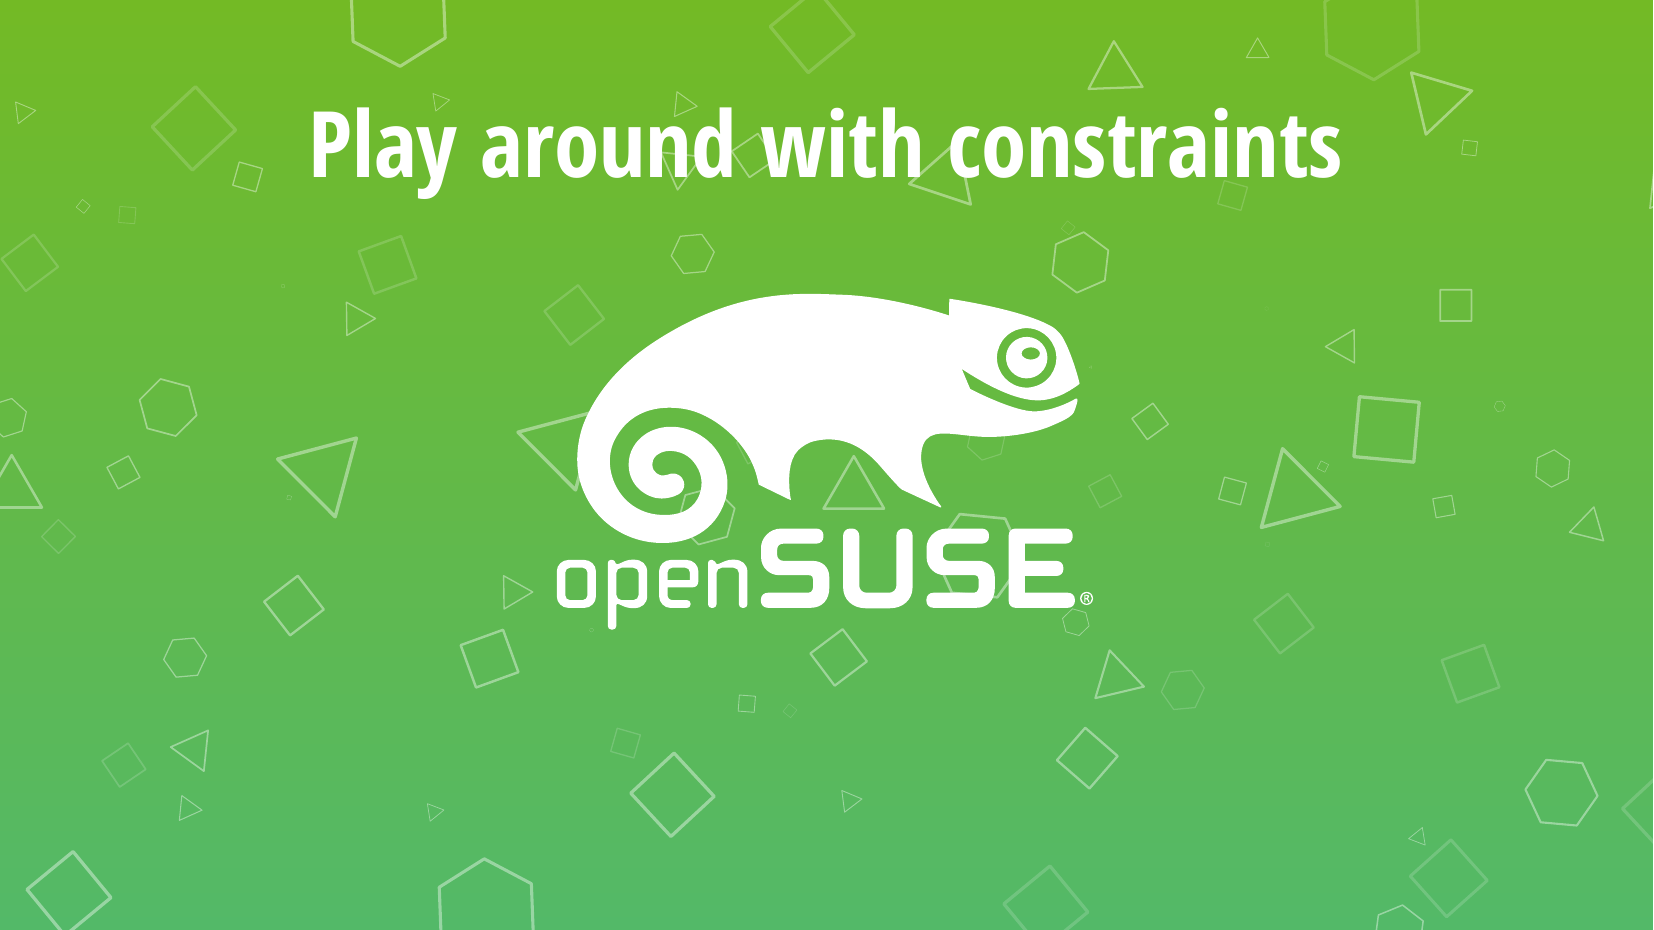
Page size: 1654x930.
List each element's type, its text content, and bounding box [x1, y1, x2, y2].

title Play around with constraints [82, 29, 1571, 256]
